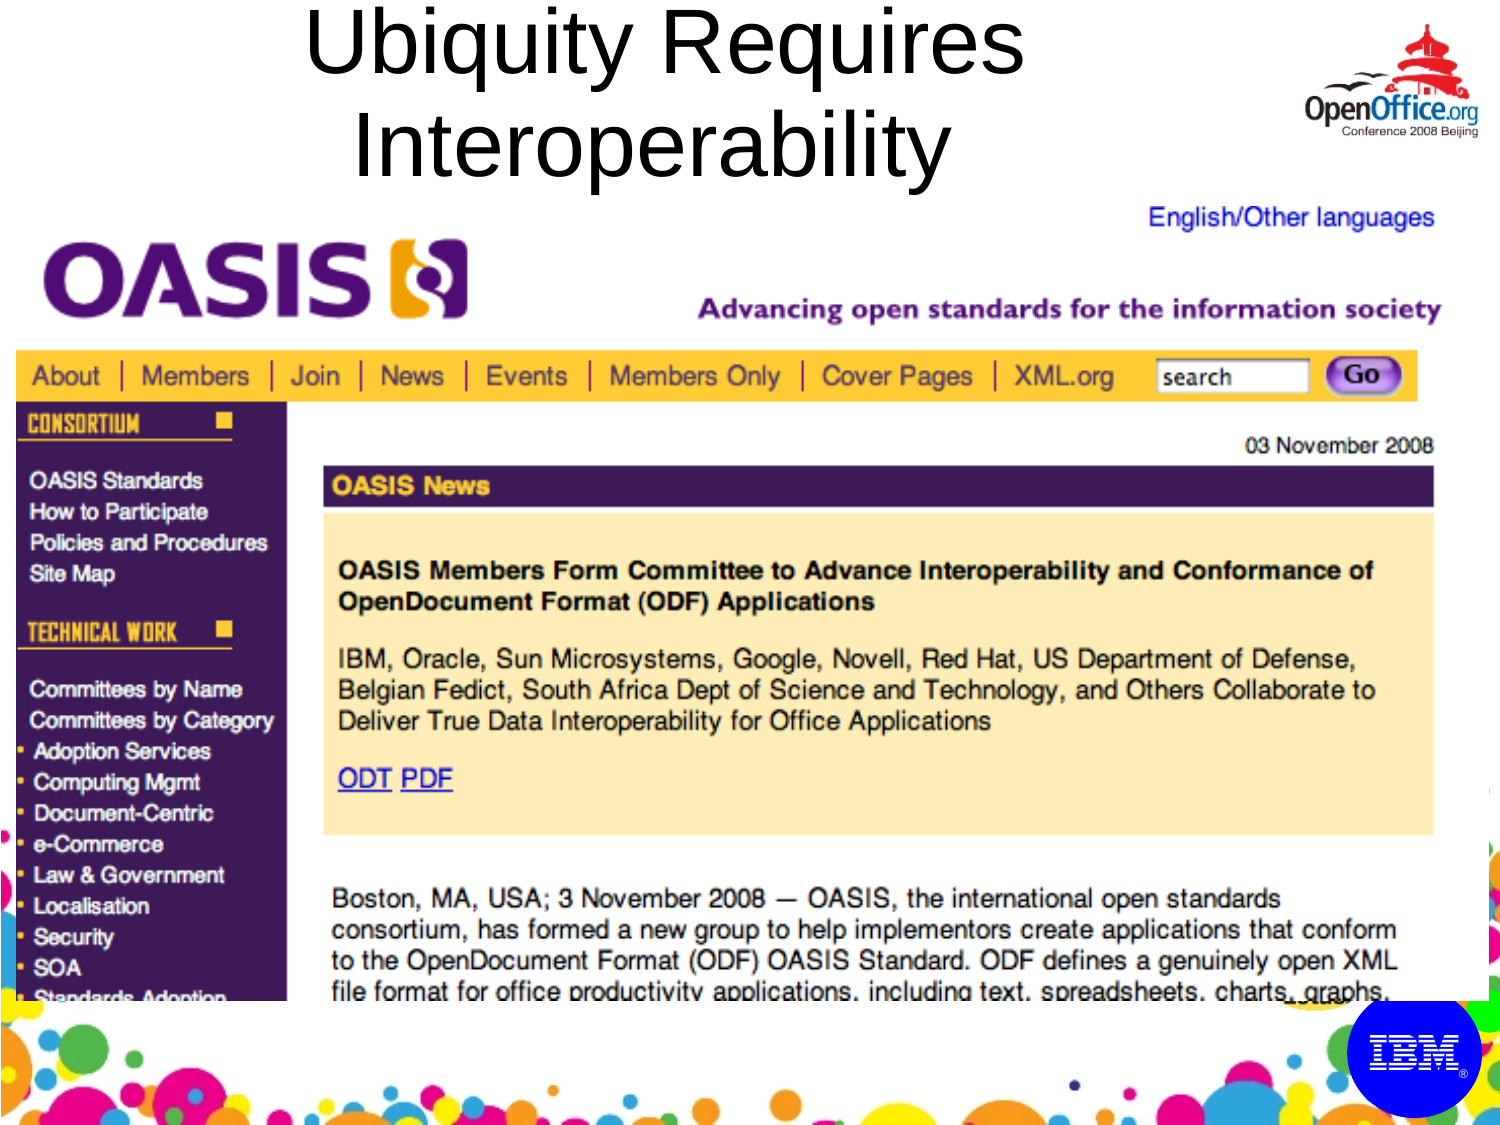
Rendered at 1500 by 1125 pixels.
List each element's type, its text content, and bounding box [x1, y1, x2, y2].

picture [1296, 17, 1488, 152]
picture [1369, 1035, 1460, 1070]
title Ubiquity Requires Interoperability [132, 0, 1198, 196]
picture [1, 206, 1500, 1125]
